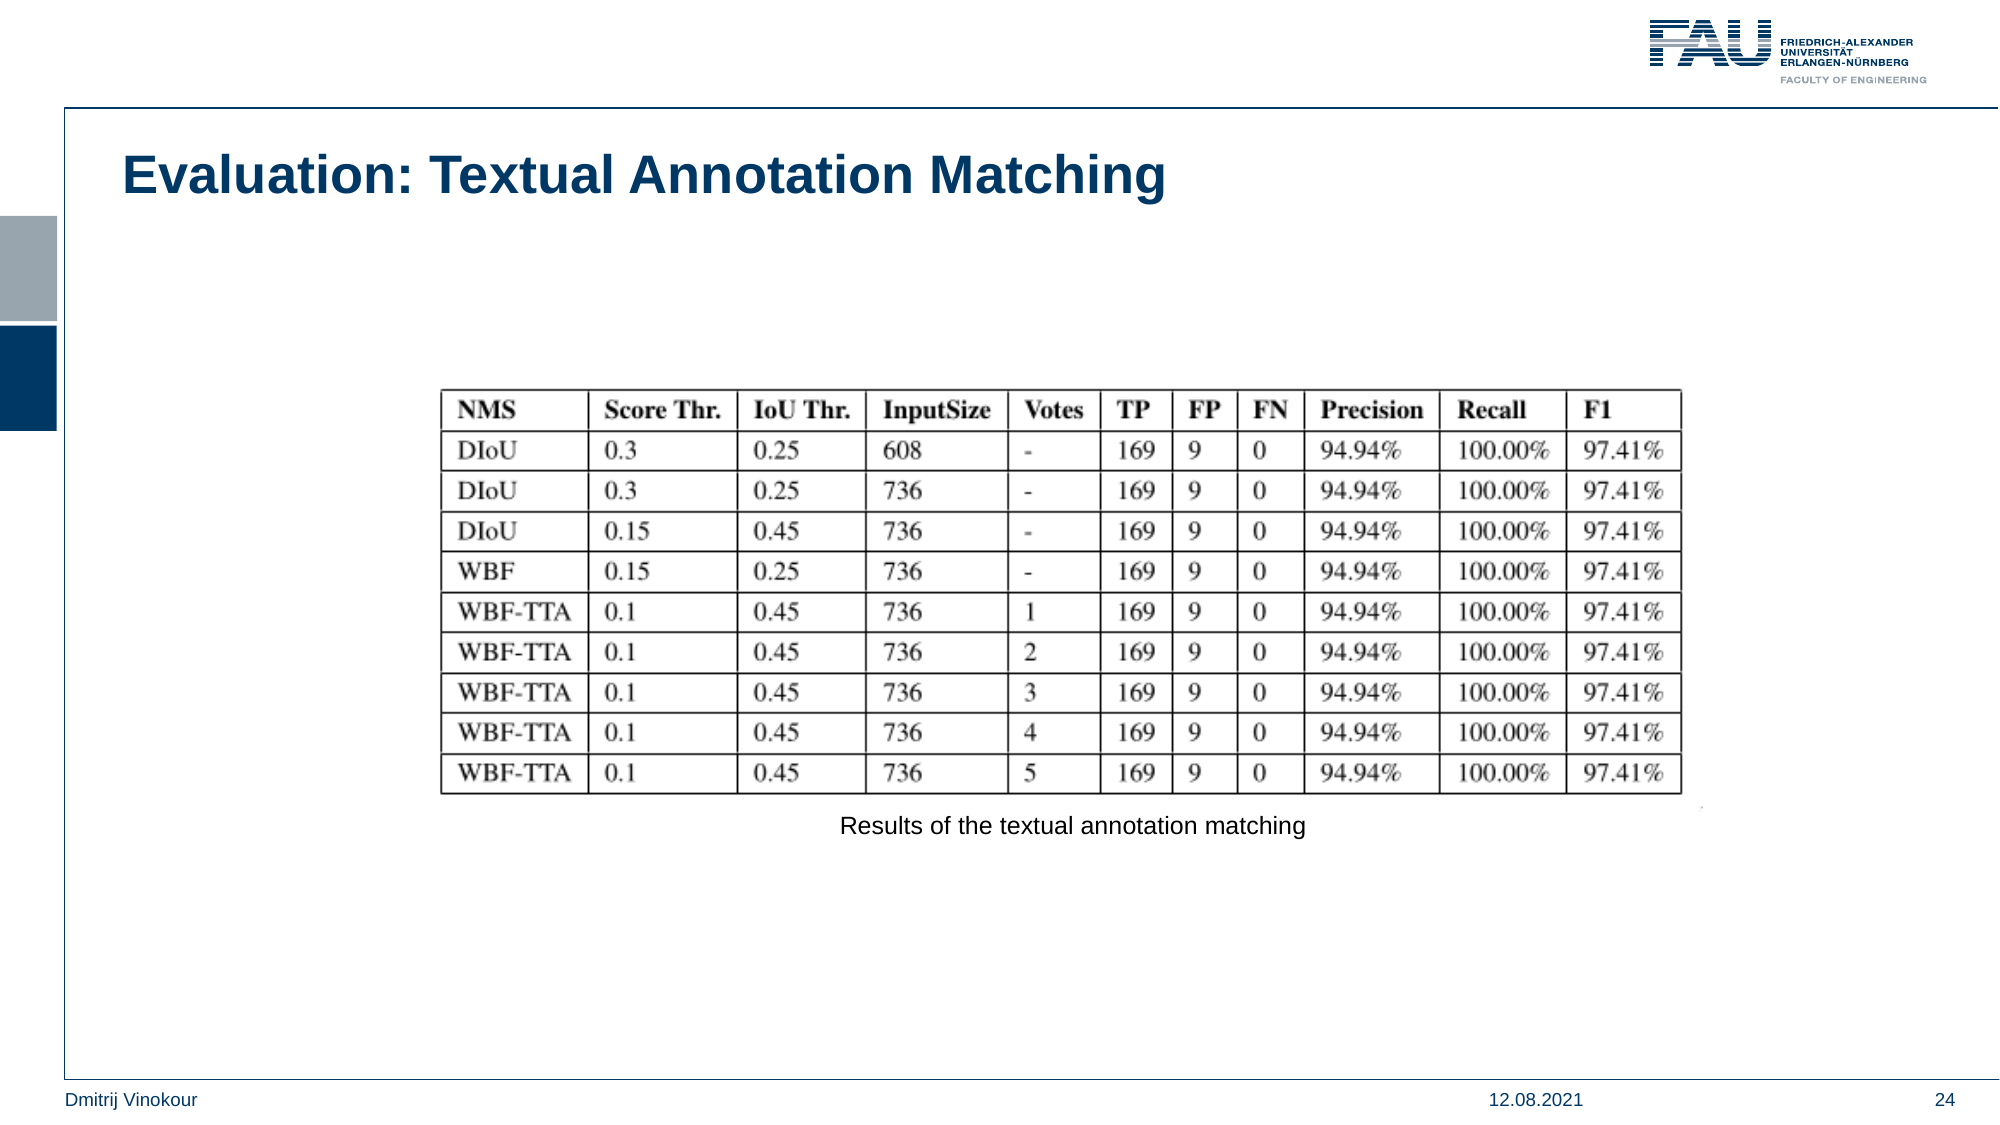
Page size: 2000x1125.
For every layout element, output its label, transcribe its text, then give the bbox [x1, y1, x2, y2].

text_box Dmitrij Vinokour [64, 1087, 1403, 1119]
picture [427, 374, 1703, 812]
text_box Results of the textual annotation matching [825, 804, 1323, 847]
text_box 12.08.2021 [1489, 1087, 1725, 1119]
text_box <number> [1798, 1087, 1956, 1119]
text_box Evaluation: Textual Annotation Matching [122, 139, 1946, 225]
